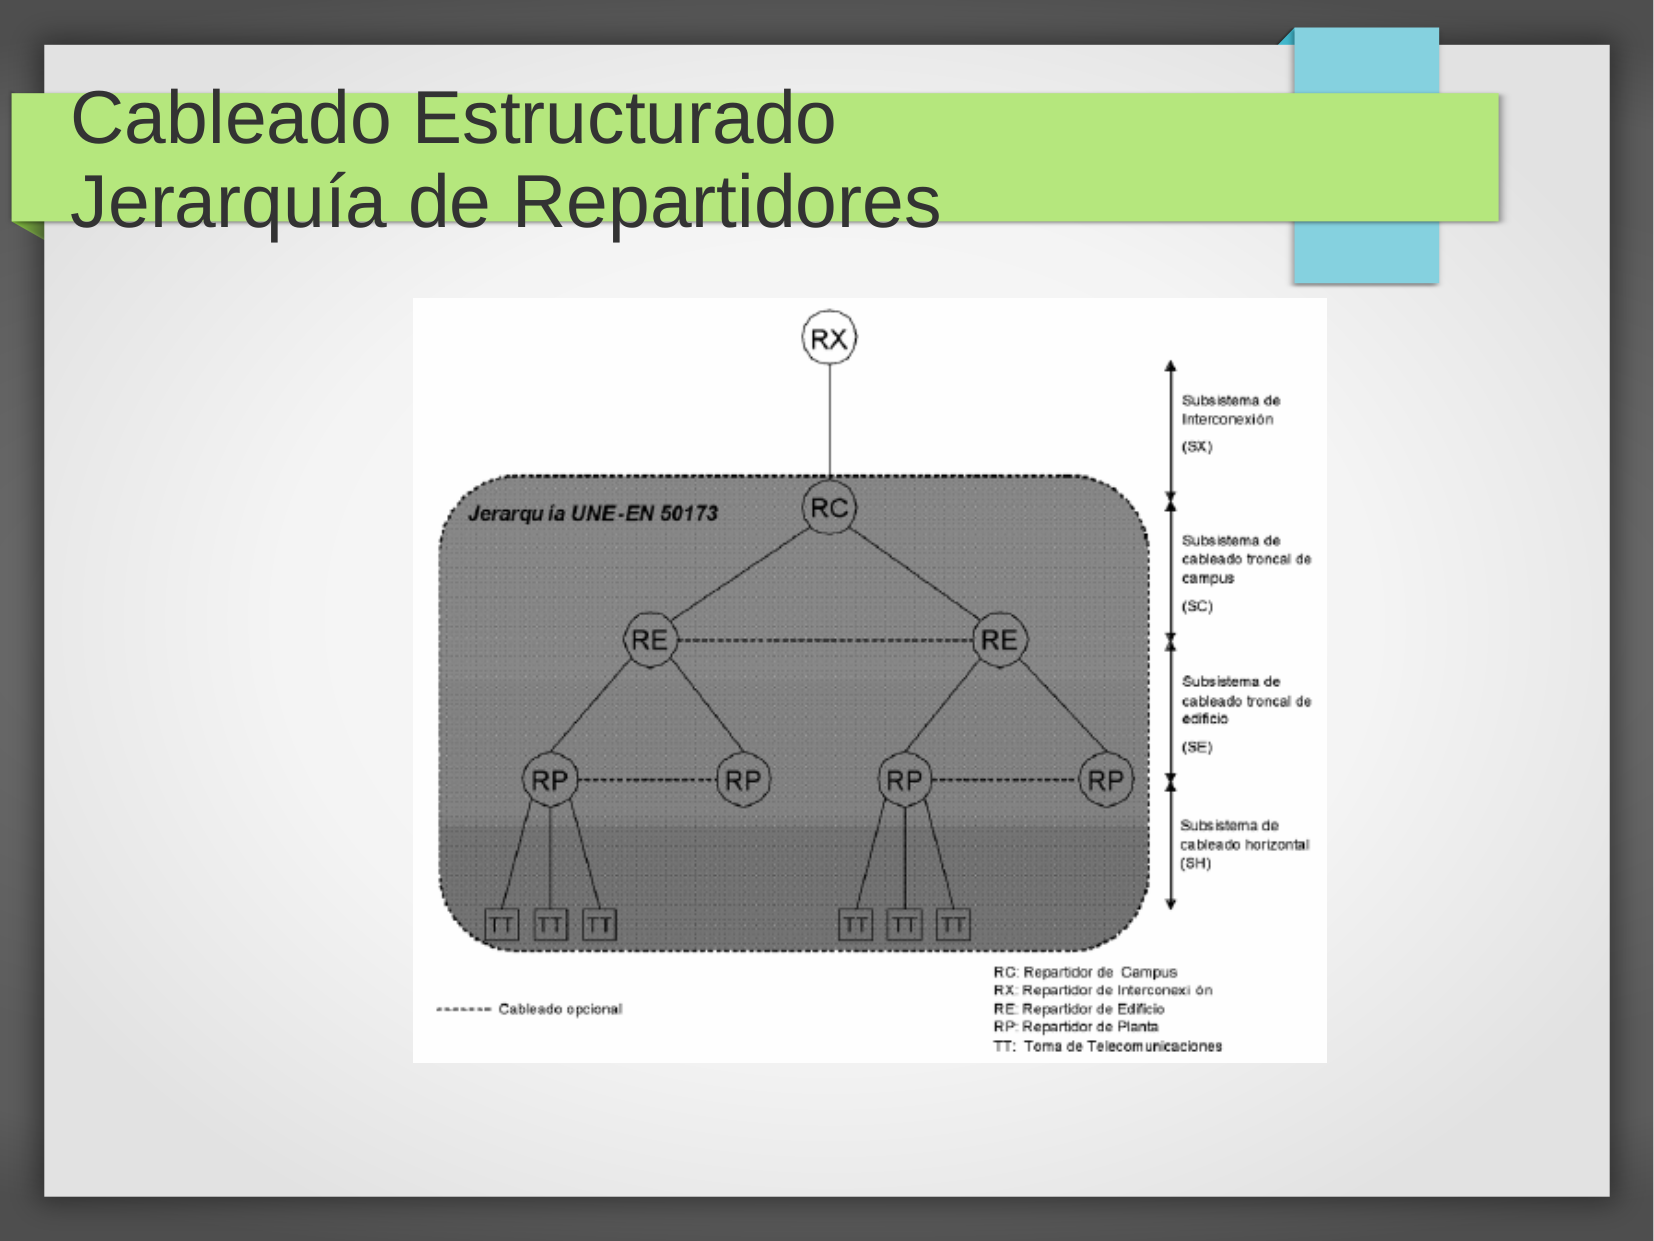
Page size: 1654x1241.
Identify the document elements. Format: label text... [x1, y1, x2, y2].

picture [0, 0, 1654, 1241]
title Cableado Estructurado Jerarquía de Repartidores [70, 75, 1229, 244]
